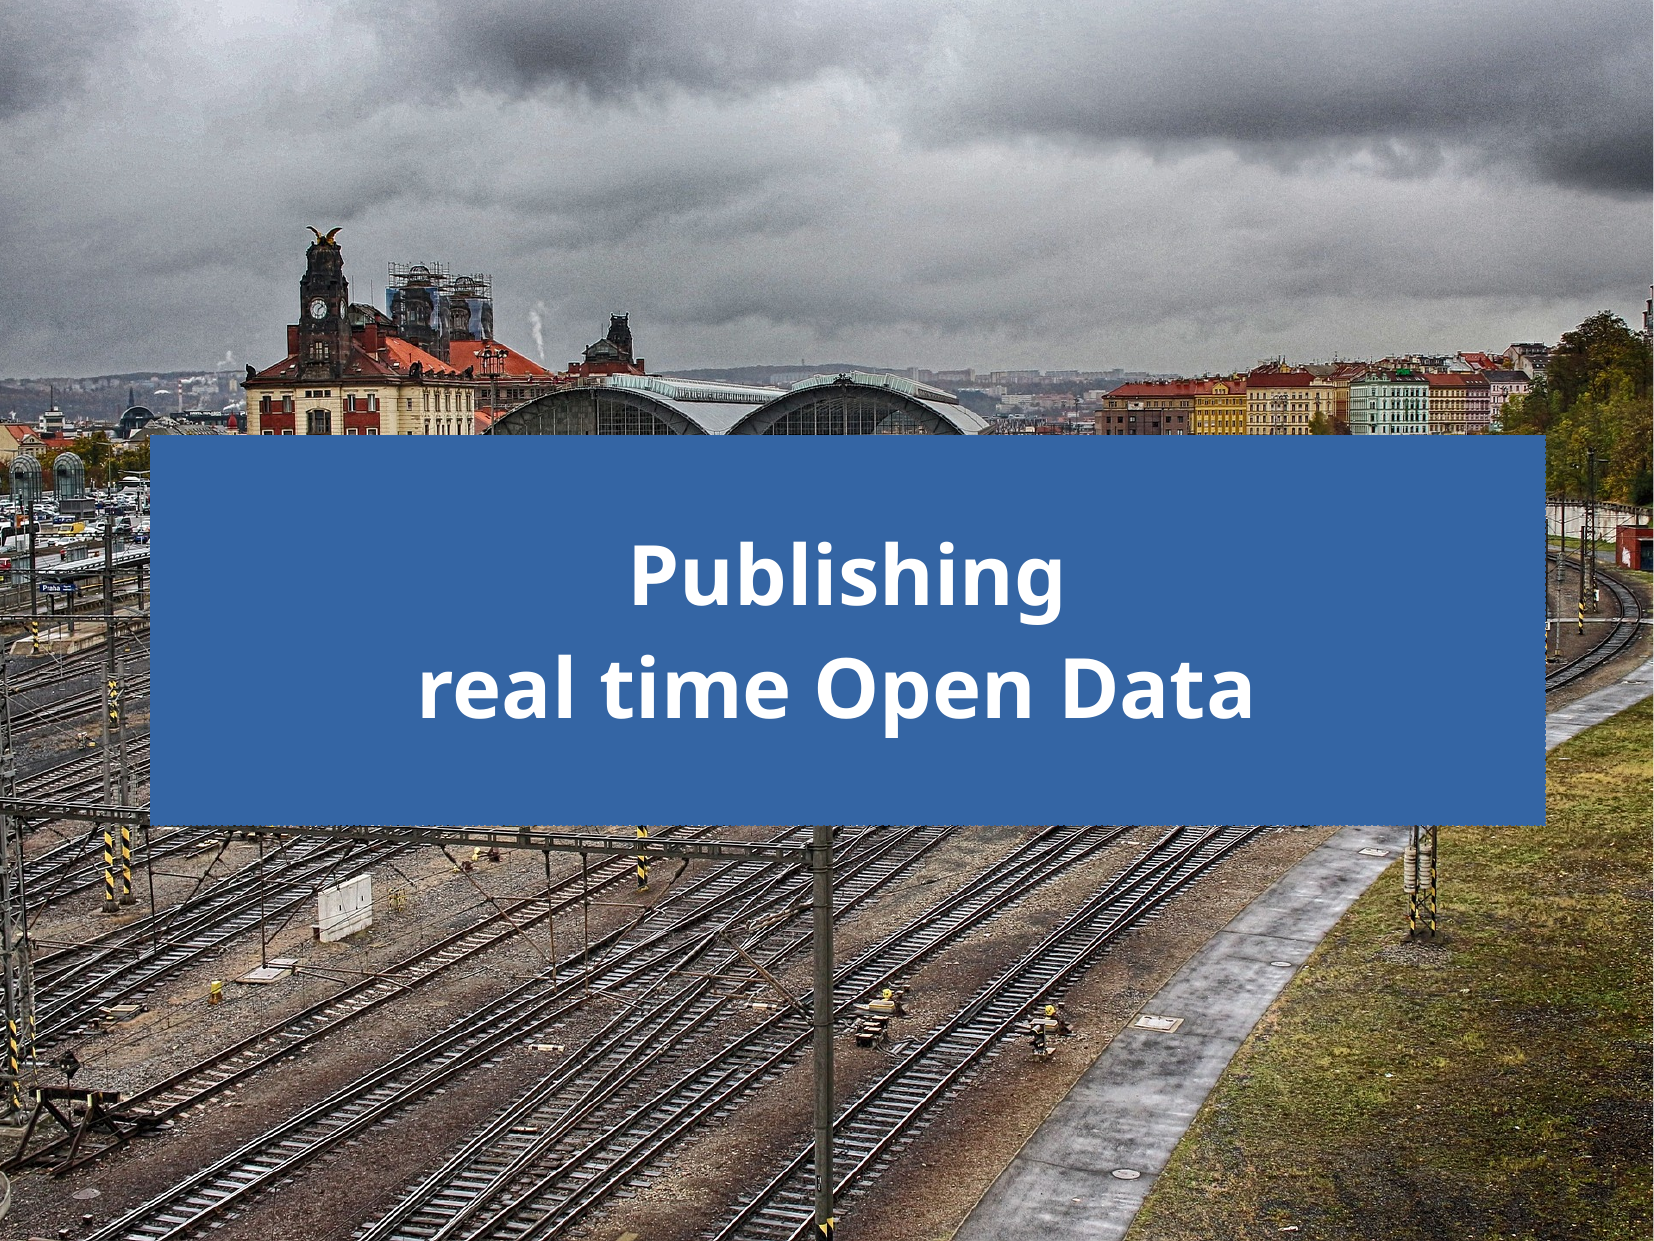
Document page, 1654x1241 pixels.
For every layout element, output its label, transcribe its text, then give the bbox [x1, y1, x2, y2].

picture [0, 0, 1654, 1241]
text_box Publishing real time Open Data [150, 435, 1546, 826]
